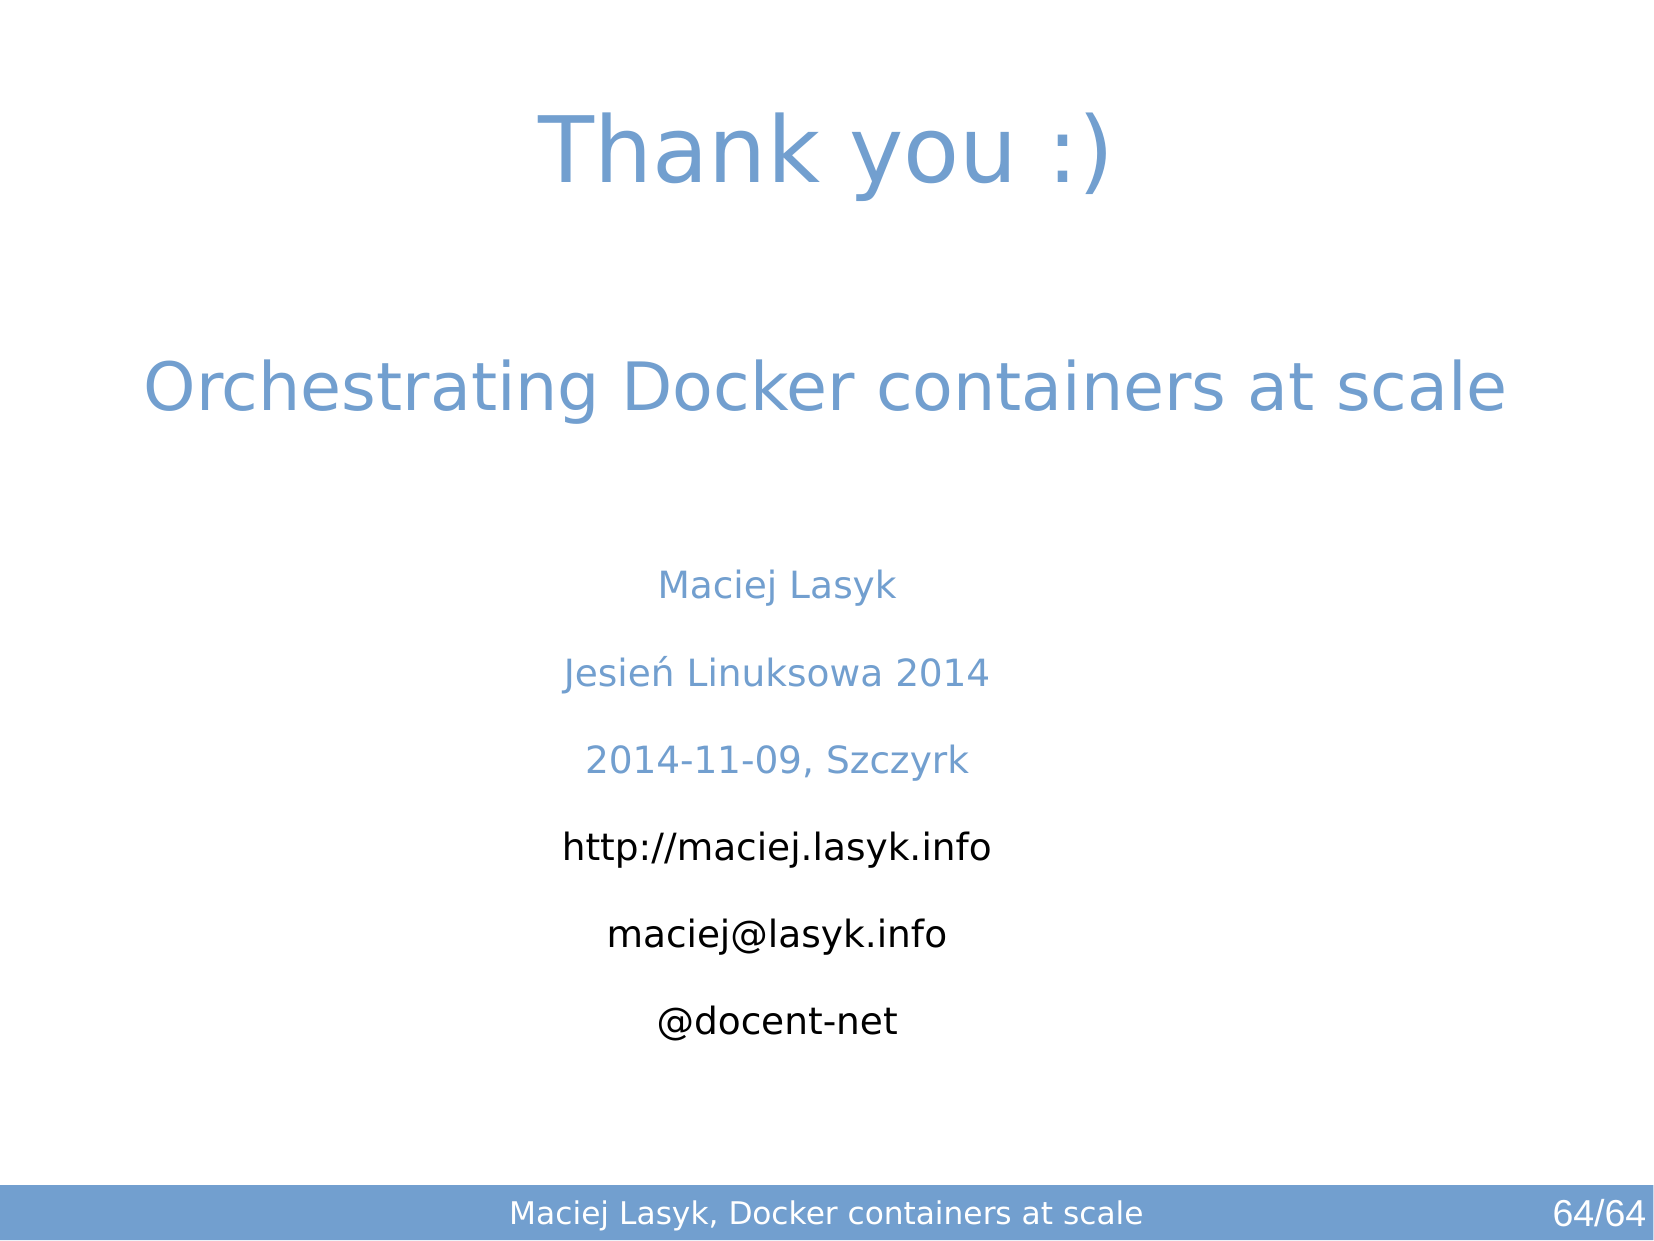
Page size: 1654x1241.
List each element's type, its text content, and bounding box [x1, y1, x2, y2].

text_box 64/64 [1527, 1185, 1654, 1241]
text_box Maciej Lasyk Jesień Linuksowa 2014 2014-11-09, Szczyrk http://maciej.lasyk.info maciej@lasyk.info @docent-net [547, 556, 1008, 1051]
text_box Thank you :) [523, 90, 1130, 212]
text_box Maciej Lasyk, Docker containers at scale [494, 1188, 1160, 1240]
text_box Orchestrating Docker containers at scale [128, 340, 1525, 434]
text_box [0, 1185, 1527, 1241]
